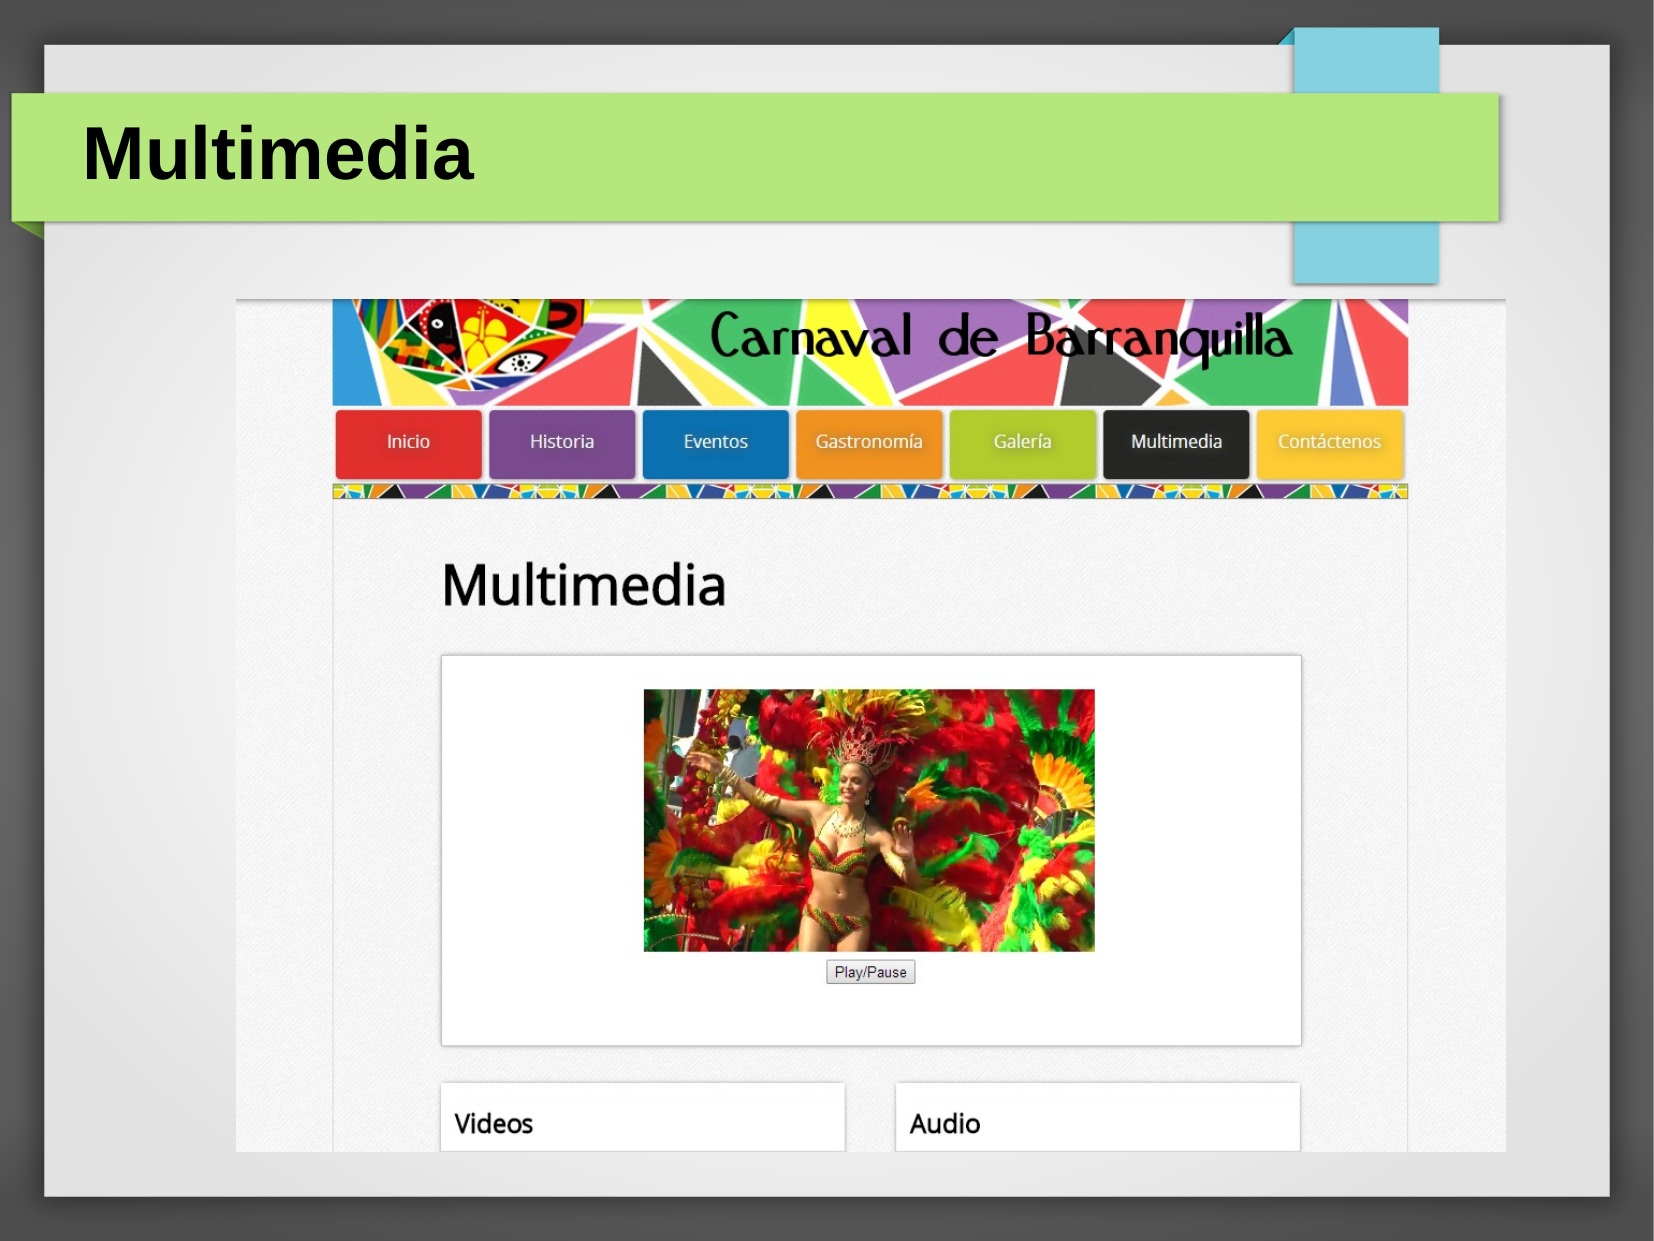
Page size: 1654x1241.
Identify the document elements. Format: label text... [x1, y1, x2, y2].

picture [0, 0, 1654, 1241]
title Multimedia [82, 94, 1264, 213]
